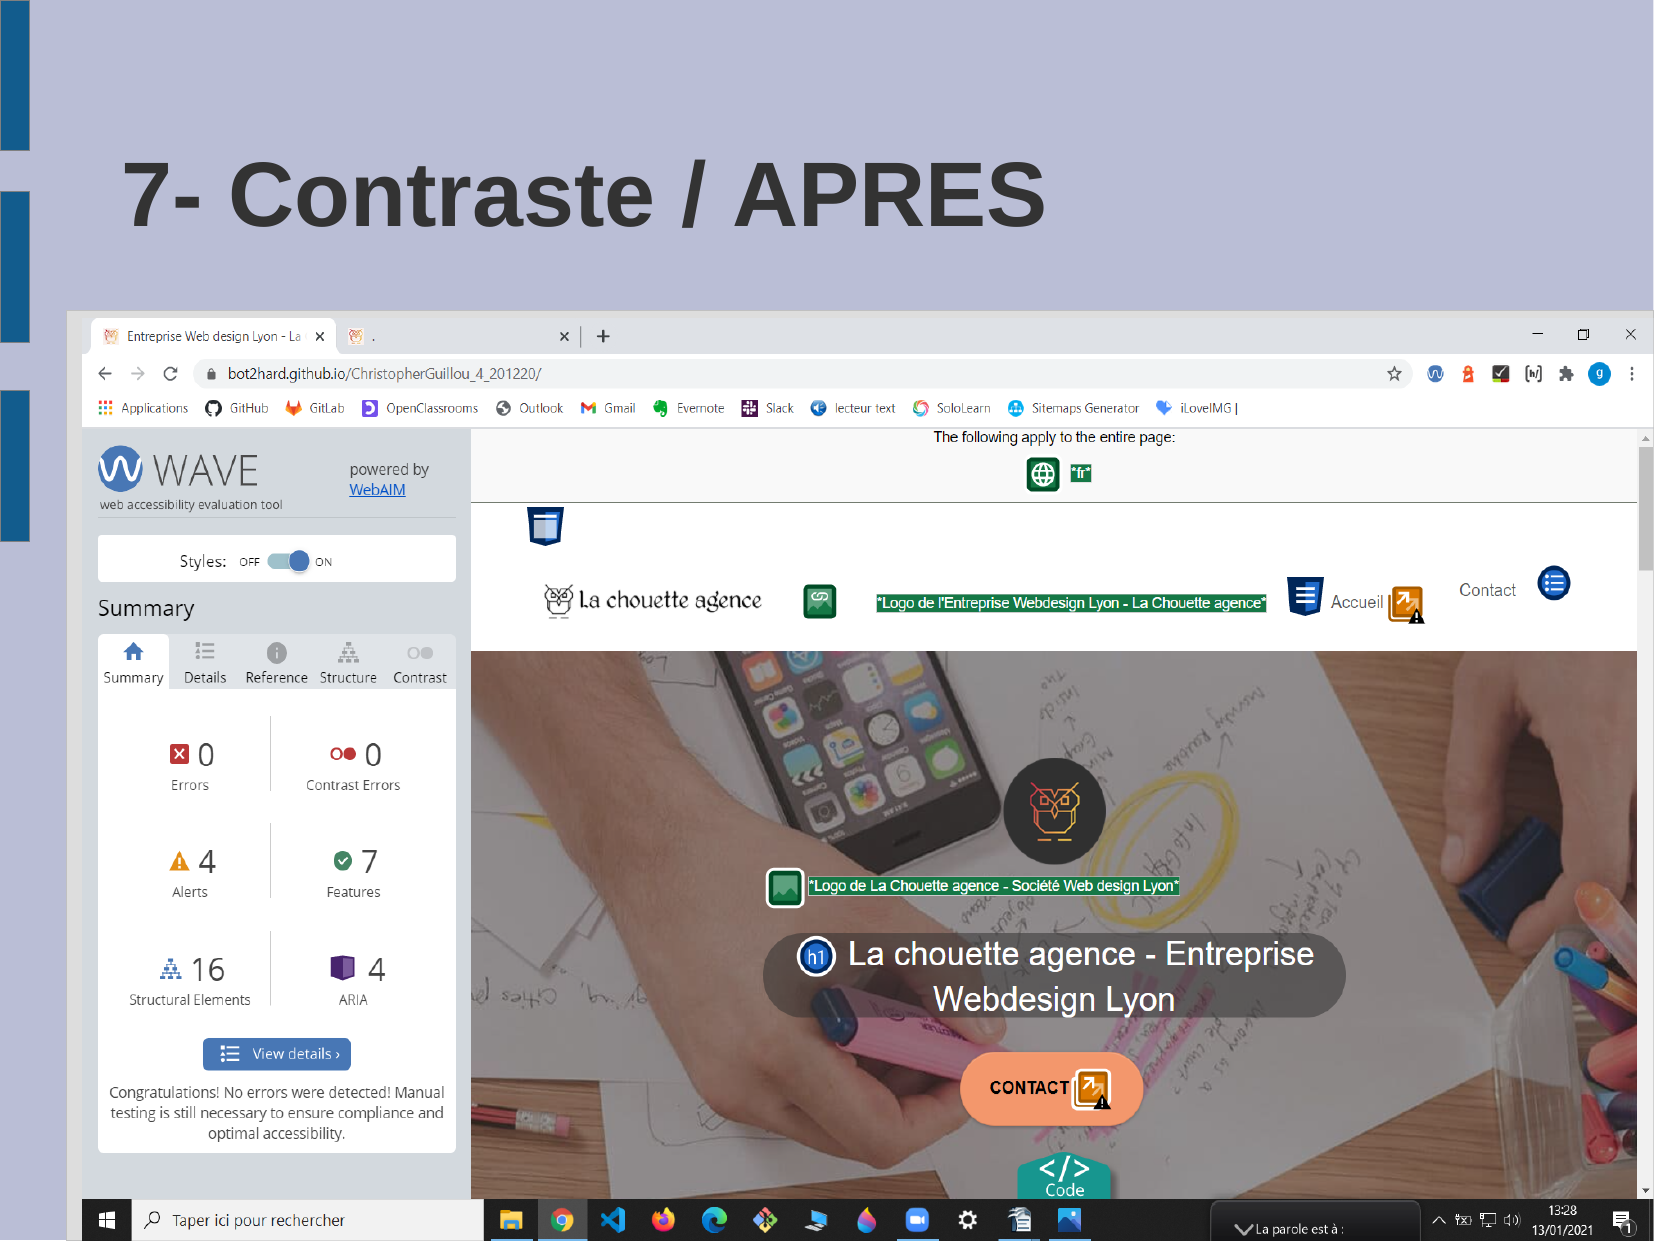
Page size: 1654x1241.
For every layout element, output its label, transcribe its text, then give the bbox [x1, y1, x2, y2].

picture [82, 318, 1654, 1241]
title 7- Contraste / APRES [121, 91, 1534, 299]
